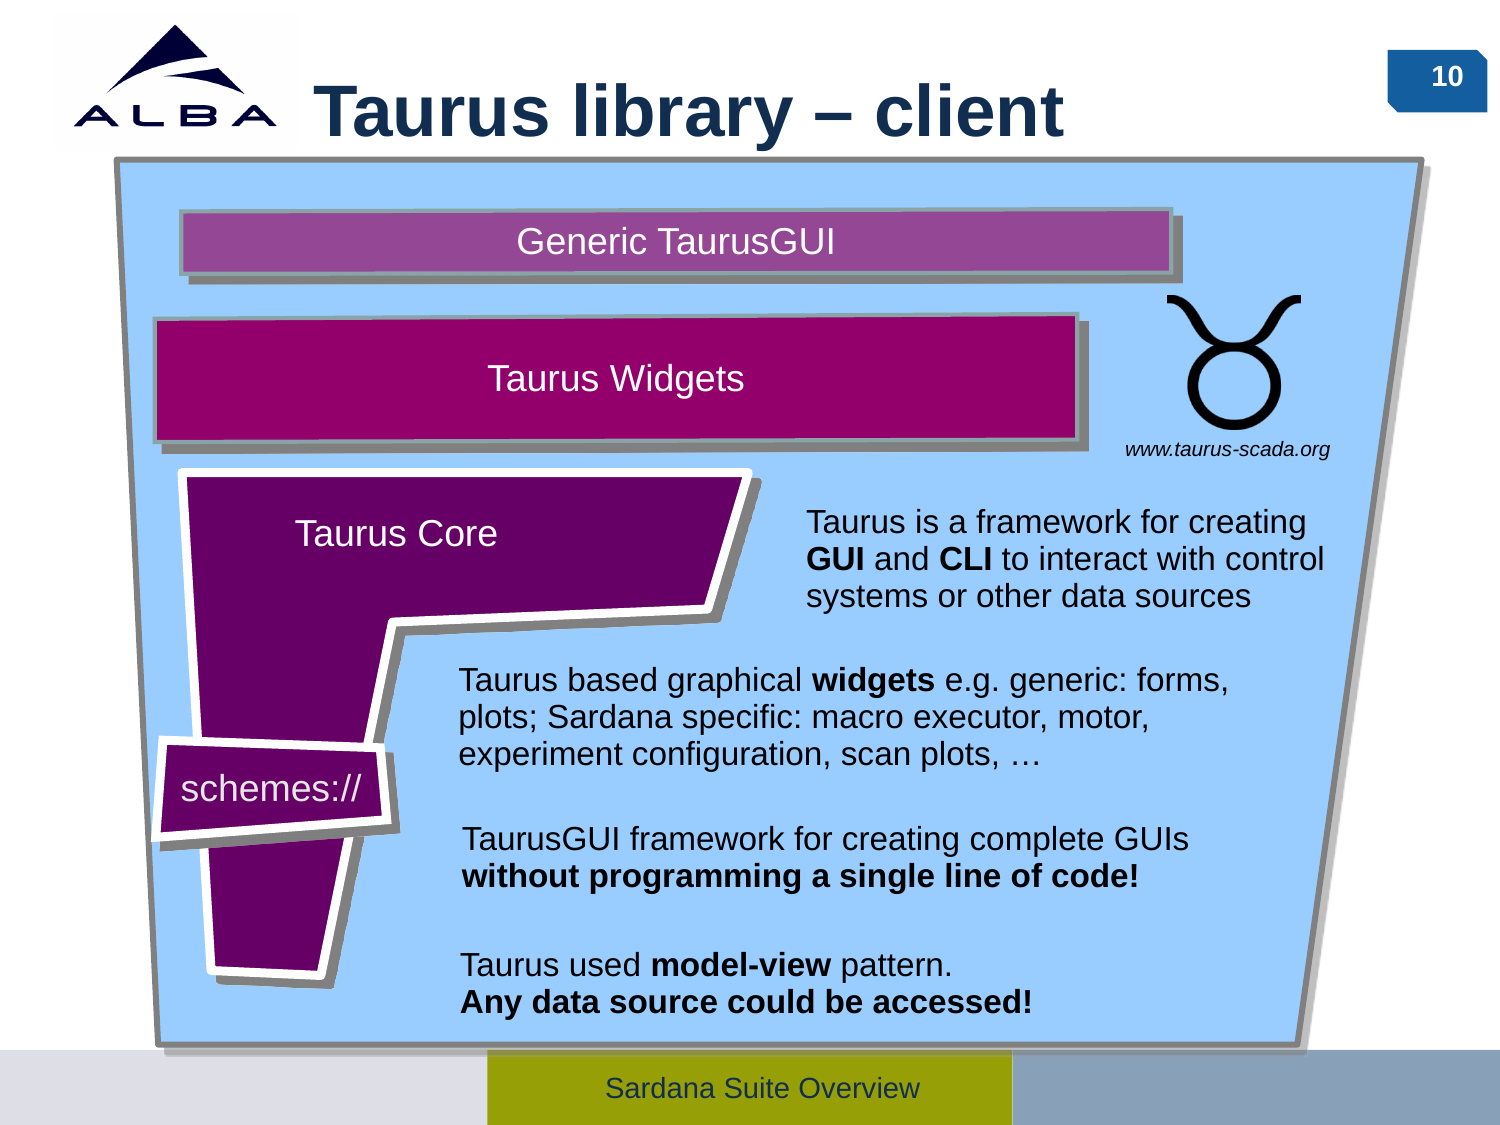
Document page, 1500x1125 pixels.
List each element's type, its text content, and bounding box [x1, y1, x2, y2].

text_box Taurus is a framework for creating GUI and CLI to interact with control systems or other data sources [755, 496, 1341, 622]
picture [1167, 295, 1301, 429]
text_box www.taurus-scada.org [1110, 429, 1359, 476]
text_box Taurus Core [279, 505, 601, 583]
text_box Taurus used model-view pattern. Any data source could be accessed! [445, 938, 1048, 1028]
text_box Taurus based graphical widgets e.g. generic: forms, plots; Sardana specific: macro executor, motor, experiment configuration, scan plots, … [408, 653, 1256, 817]
text_box Generic TaurusGUI [181, 208, 1172, 274]
text_box schemes:// [155, 740, 387, 838]
text_box [116, 159, 1422, 1045]
text_box TaurusGUI framework for creating complete GUIs without programming a single line of code! [411, 813, 1206, 903]
title Taurus library – client [298, 56, 1374, 159]
text_box Taurus Widgets [154, 313, 1078, 443]
picture [50, 12, 300, 150]
